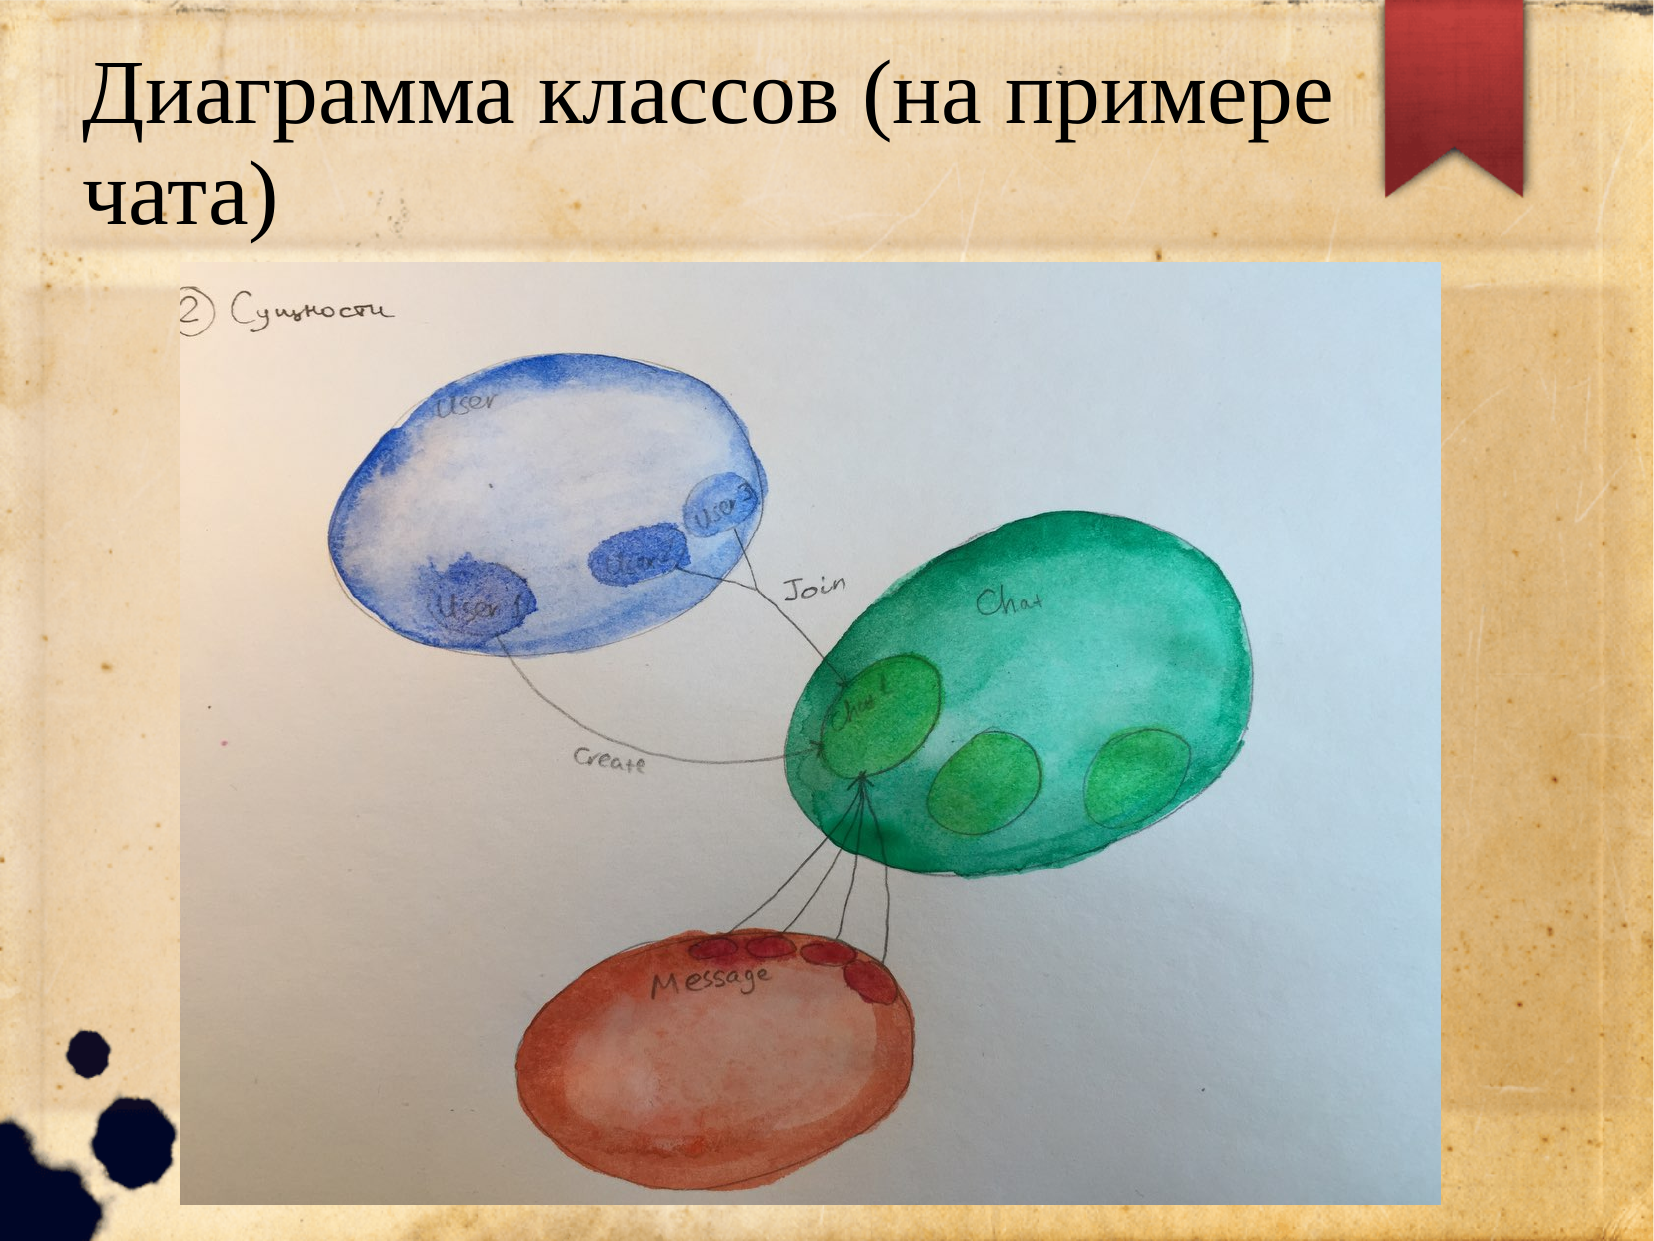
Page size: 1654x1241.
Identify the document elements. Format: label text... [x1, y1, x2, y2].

picture [0, 0, 1654, 1241]
title Диаграмма классов (на примере чата) [82, 41, 1347, 245]
